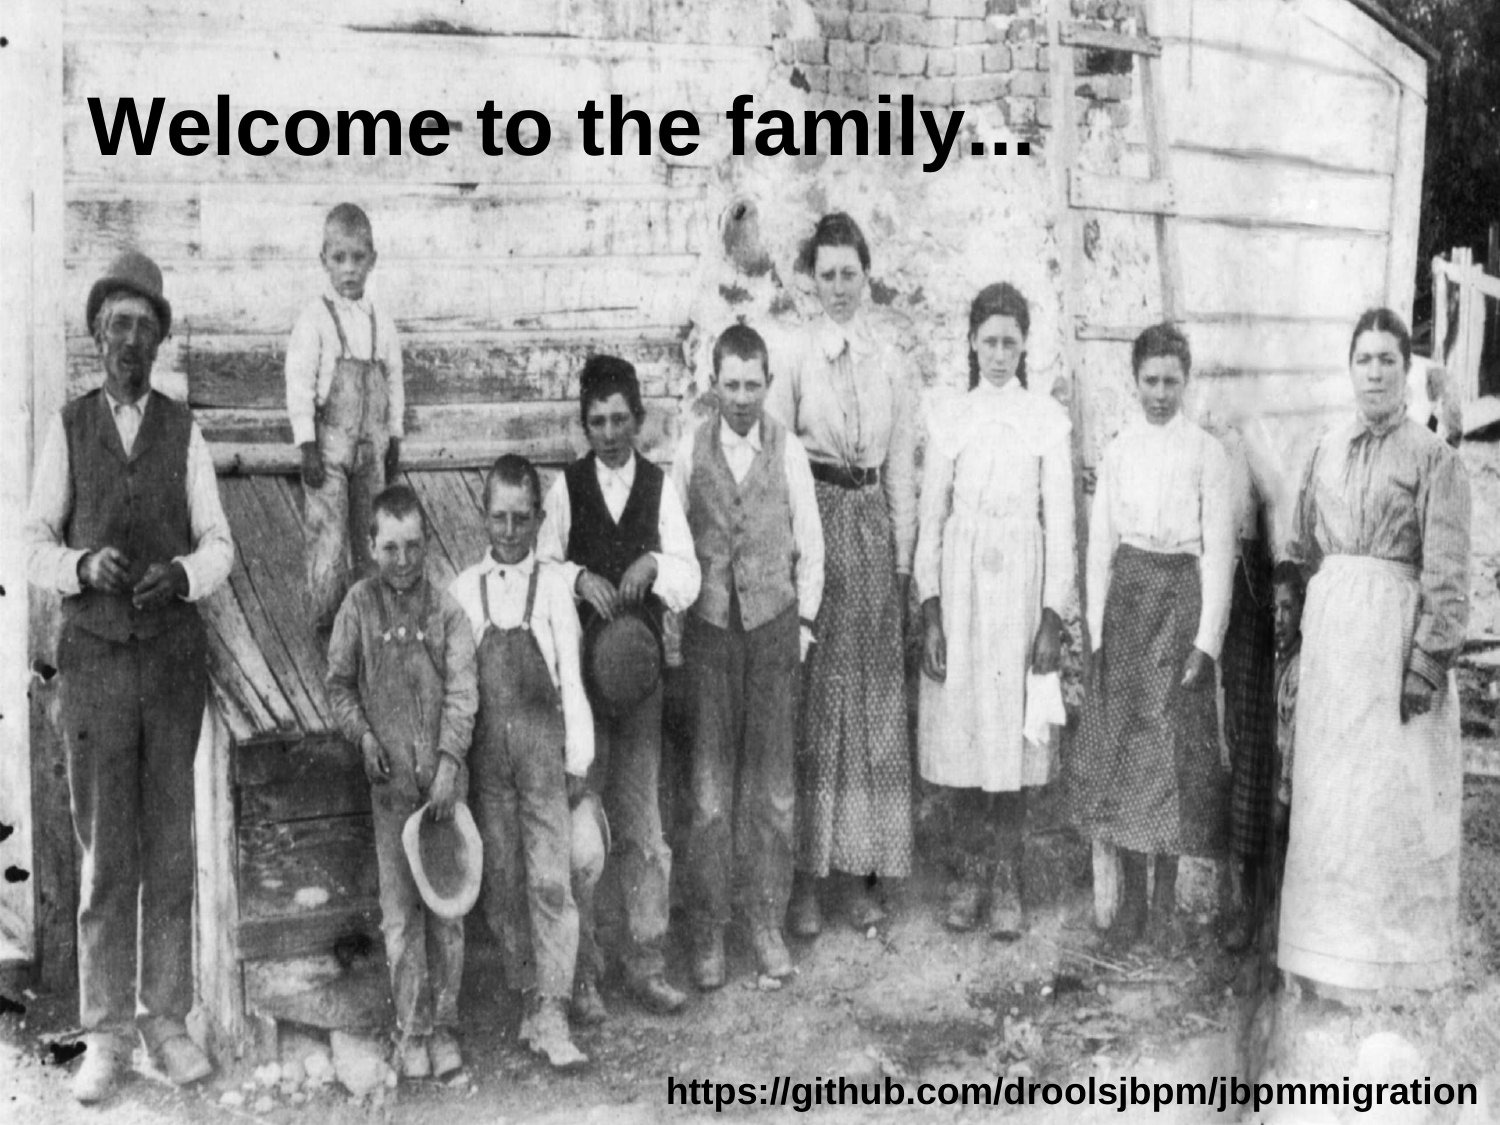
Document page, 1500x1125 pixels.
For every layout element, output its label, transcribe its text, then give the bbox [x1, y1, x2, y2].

picture [0, 0, 1500, 1125]
text_box Welcome to the family... [73, 64, 1388, 180]
text_box https://github.com/droolsjbpm/jbpmmigration [651, 1059, 1500, 1120]
